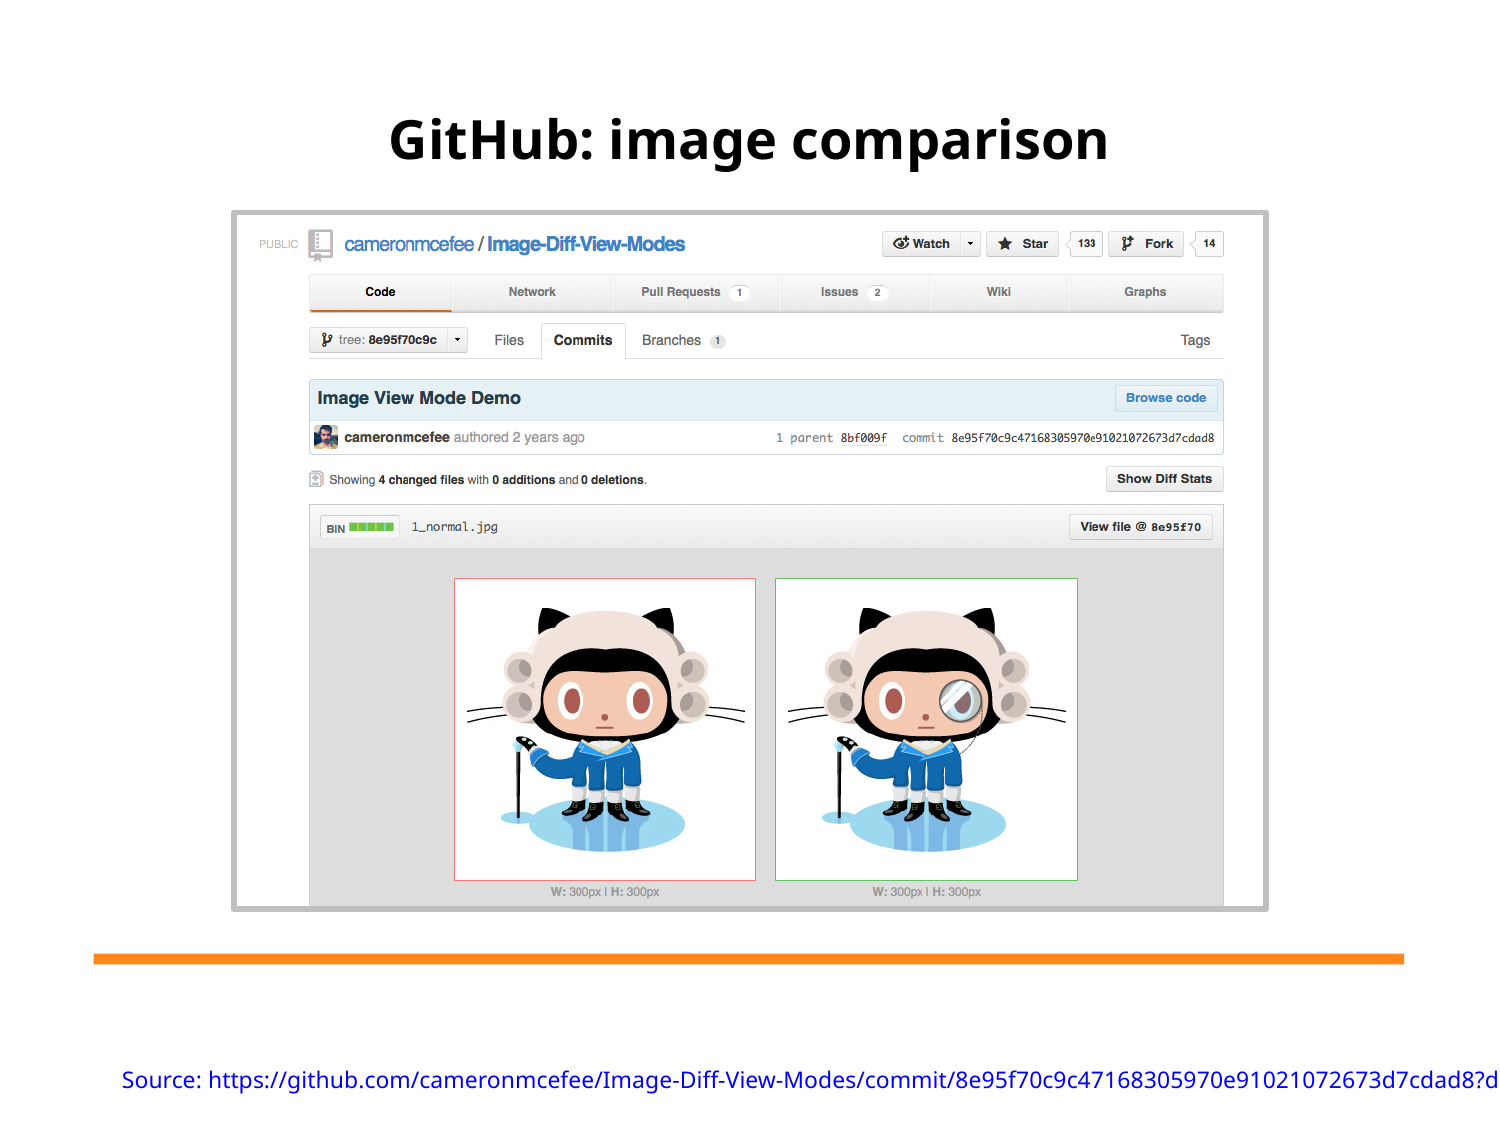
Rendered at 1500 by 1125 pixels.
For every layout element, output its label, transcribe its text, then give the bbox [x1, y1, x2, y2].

picture [0, 0, 1500, 1125]
title GitHub: image comparison [75, 44, 1426, 233]
text_box Source: https://github.com/cameronmcefee/Image-Diff-View-Modes/commit/8e95f70c9c47168305970e91021072673d7cdad8?diff-0=0-100 [107, 1056, 1393, 1098]
